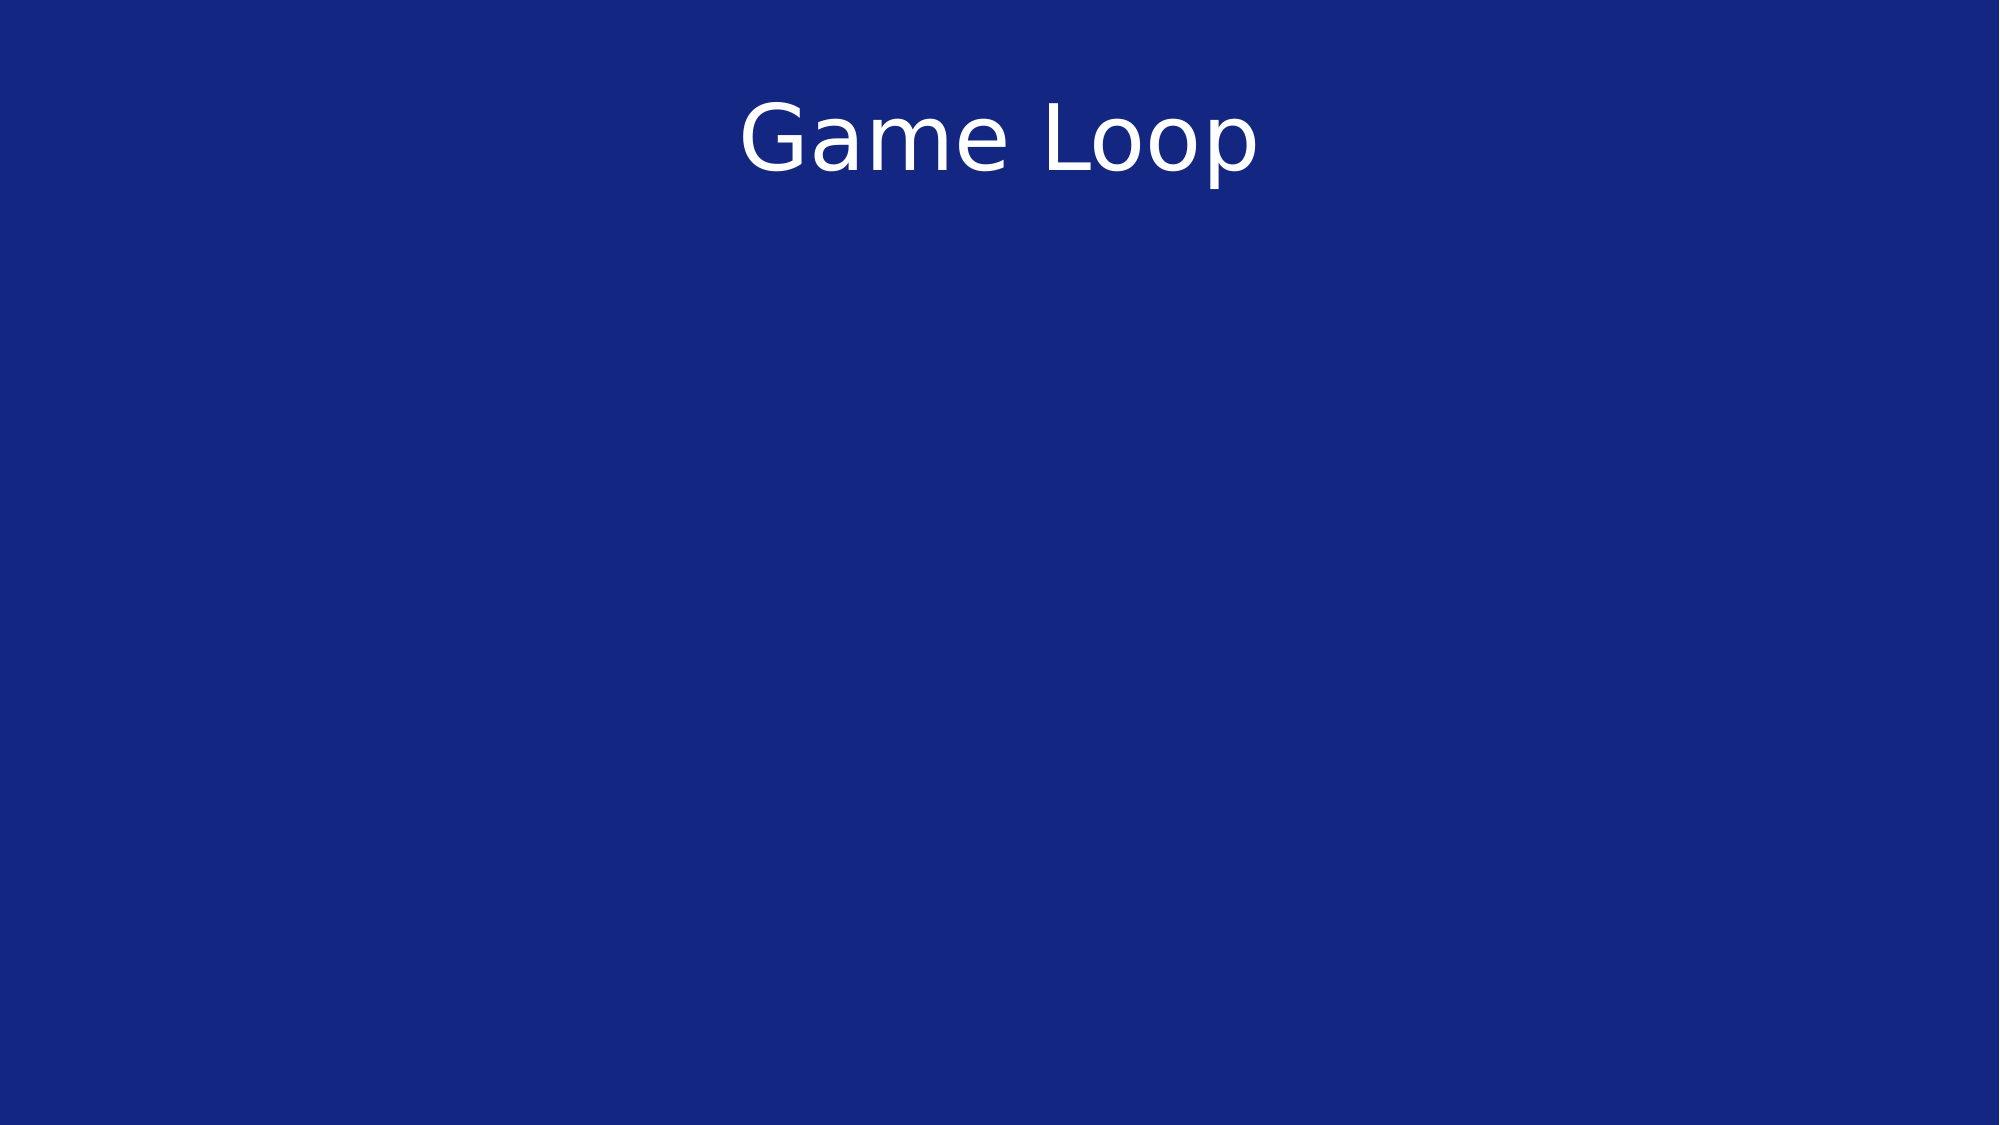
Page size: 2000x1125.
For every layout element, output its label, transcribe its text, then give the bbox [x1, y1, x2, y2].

title Game Loop [99, 44, 1900, 233]
